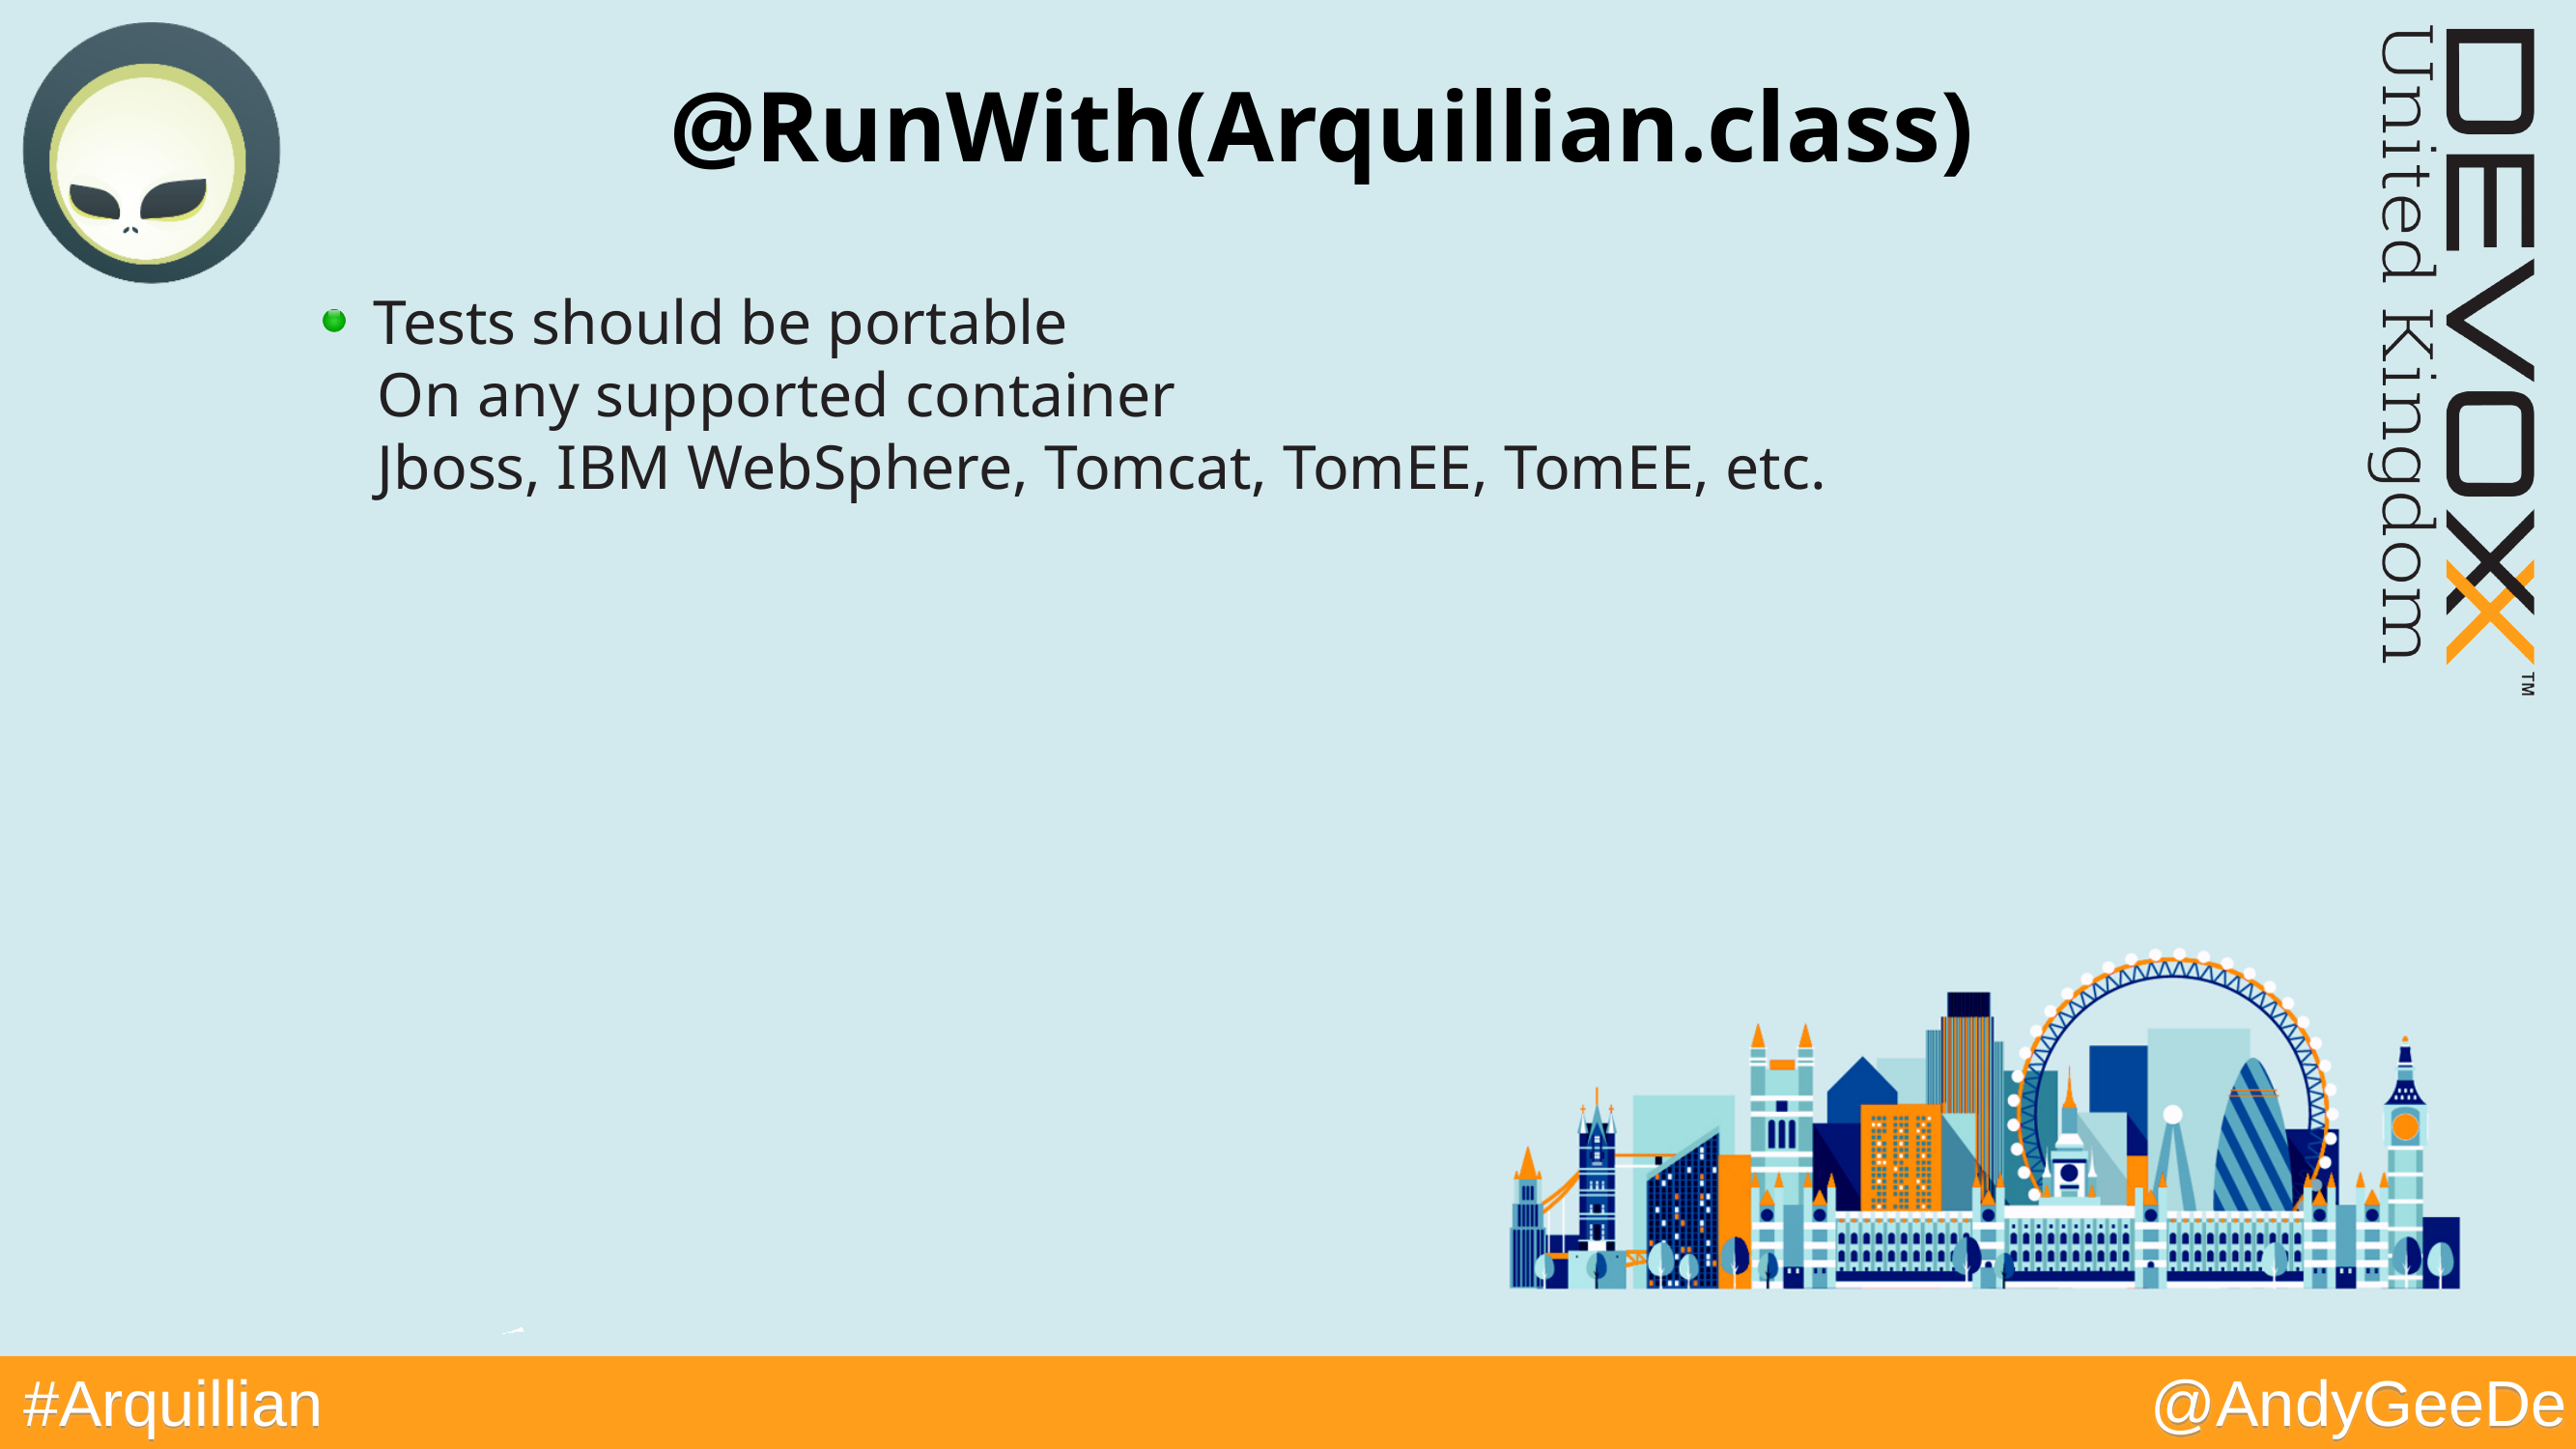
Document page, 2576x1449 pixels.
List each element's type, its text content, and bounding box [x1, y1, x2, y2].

picture [0, 0, 2576, 1355]
list Tests should be portable On any supported container Jboss, IBM WebSphere, Tomcat, TomEE, TomEE, etc. [304, 284, 2394, 1229]
title @RunWith(Arquillian.class) [197, 58, 2448, 243]
